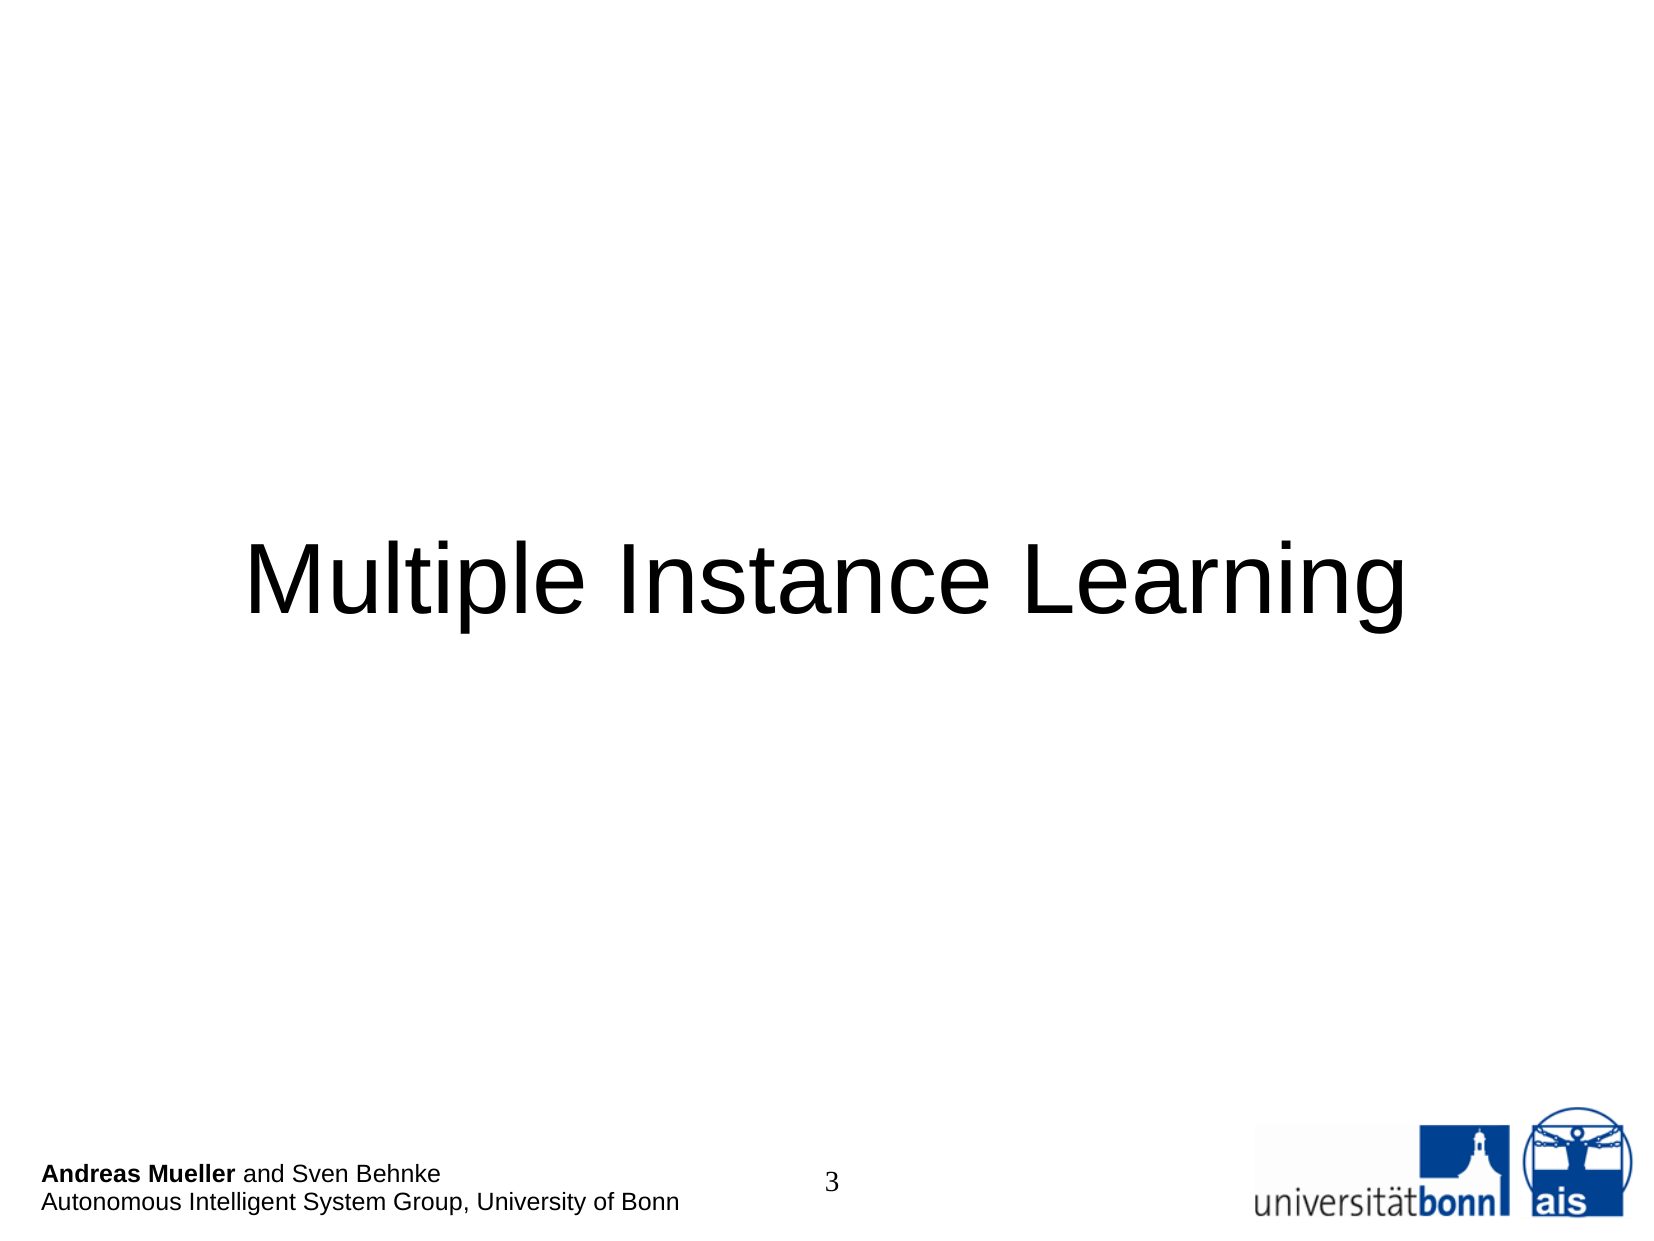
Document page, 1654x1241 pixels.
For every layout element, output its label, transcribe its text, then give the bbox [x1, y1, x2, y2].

picture [1255, 1106, 1635, 1220]
subtitle Multiple Instance Learning [82, 49, 1571, 1109]
